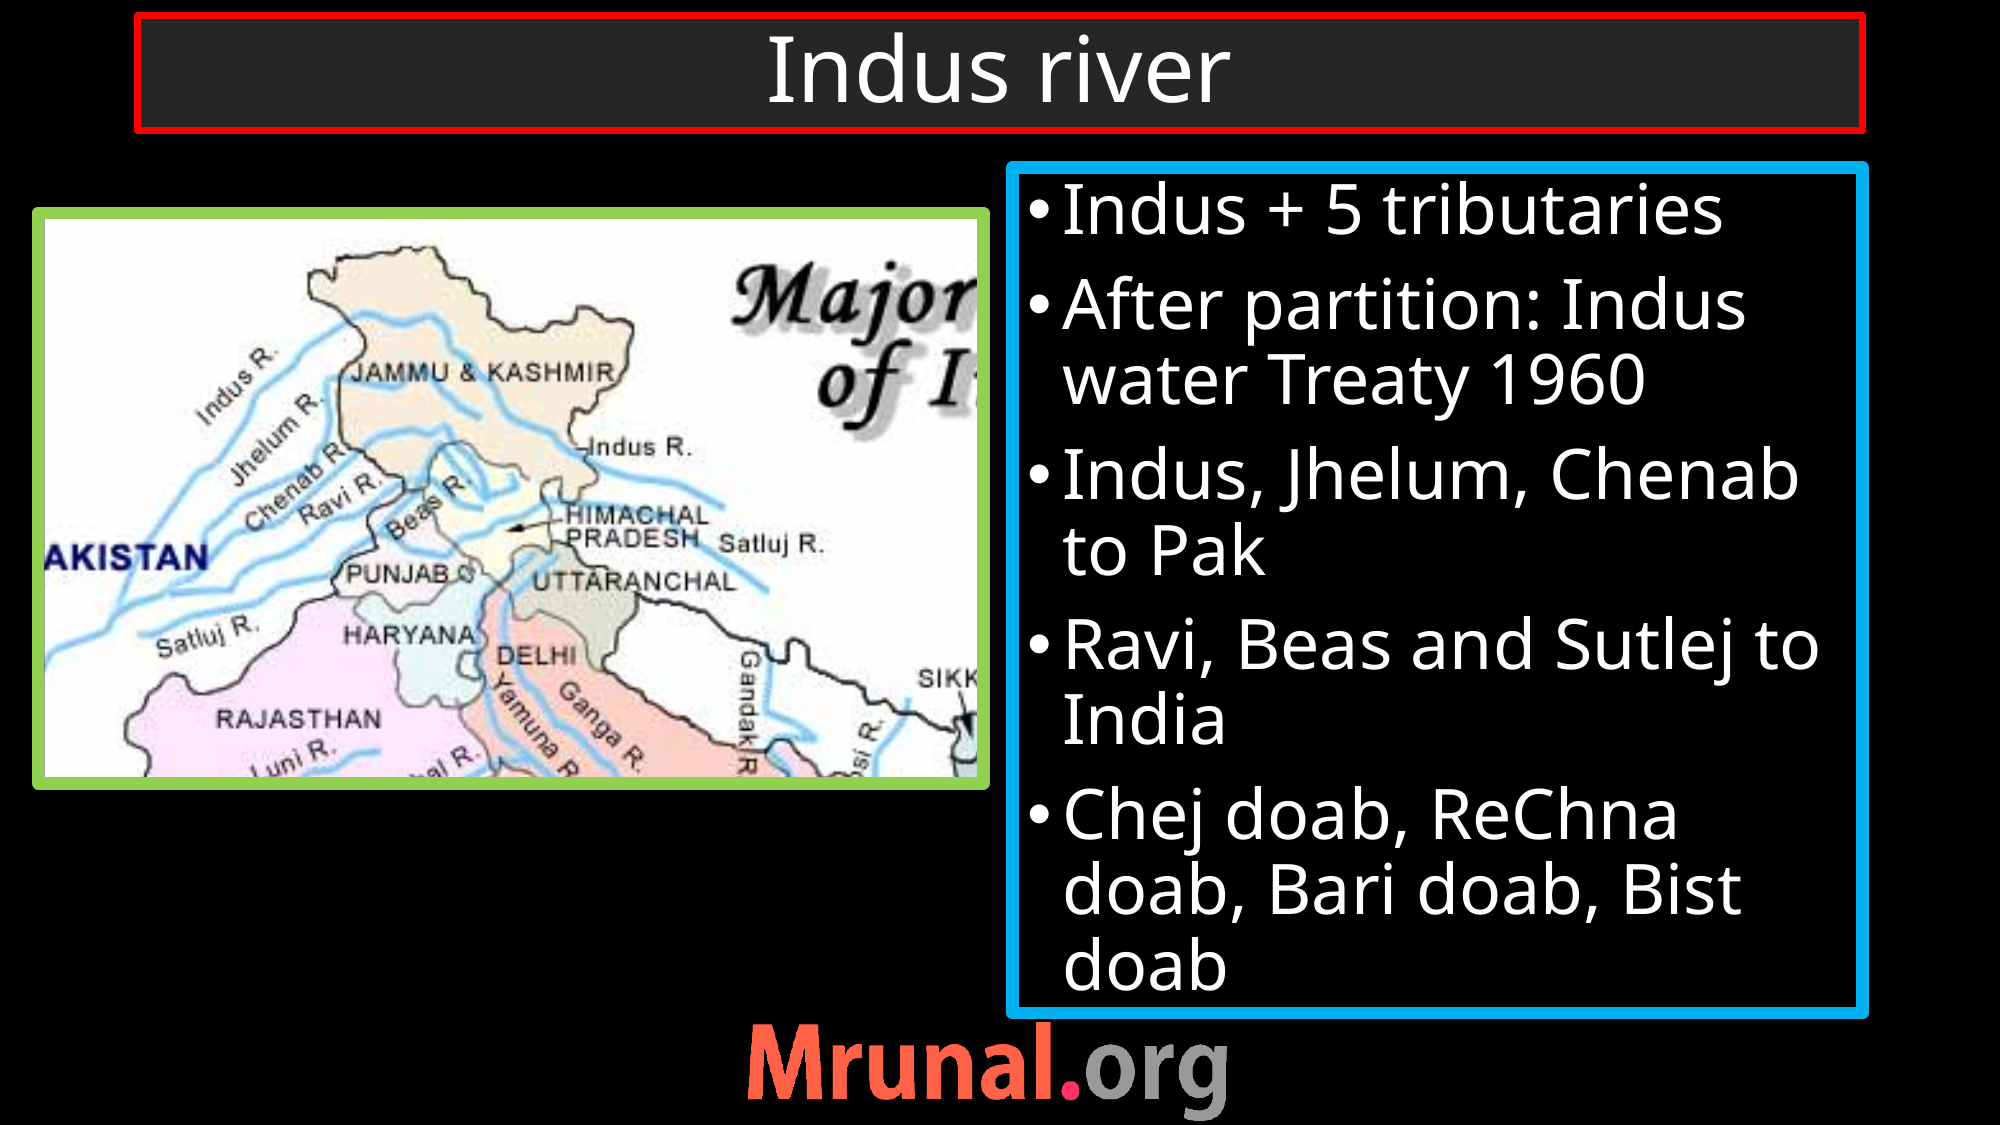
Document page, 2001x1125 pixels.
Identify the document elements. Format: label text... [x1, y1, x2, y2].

title Indus river [137, 15, 1863, 131]
picture [741, 1005, 1230, 1125]
list Indus + 5 tributaries After partition: Indus water Treaty 1960 Indus, Jhelum, Chenab to Pak Ravi, Beas and Sutlej to India Chej doab, ReChna doab, Bari doab, Bist doab [1012, 167, 1863, 1014]
picture [44, 219, 978, 777]
